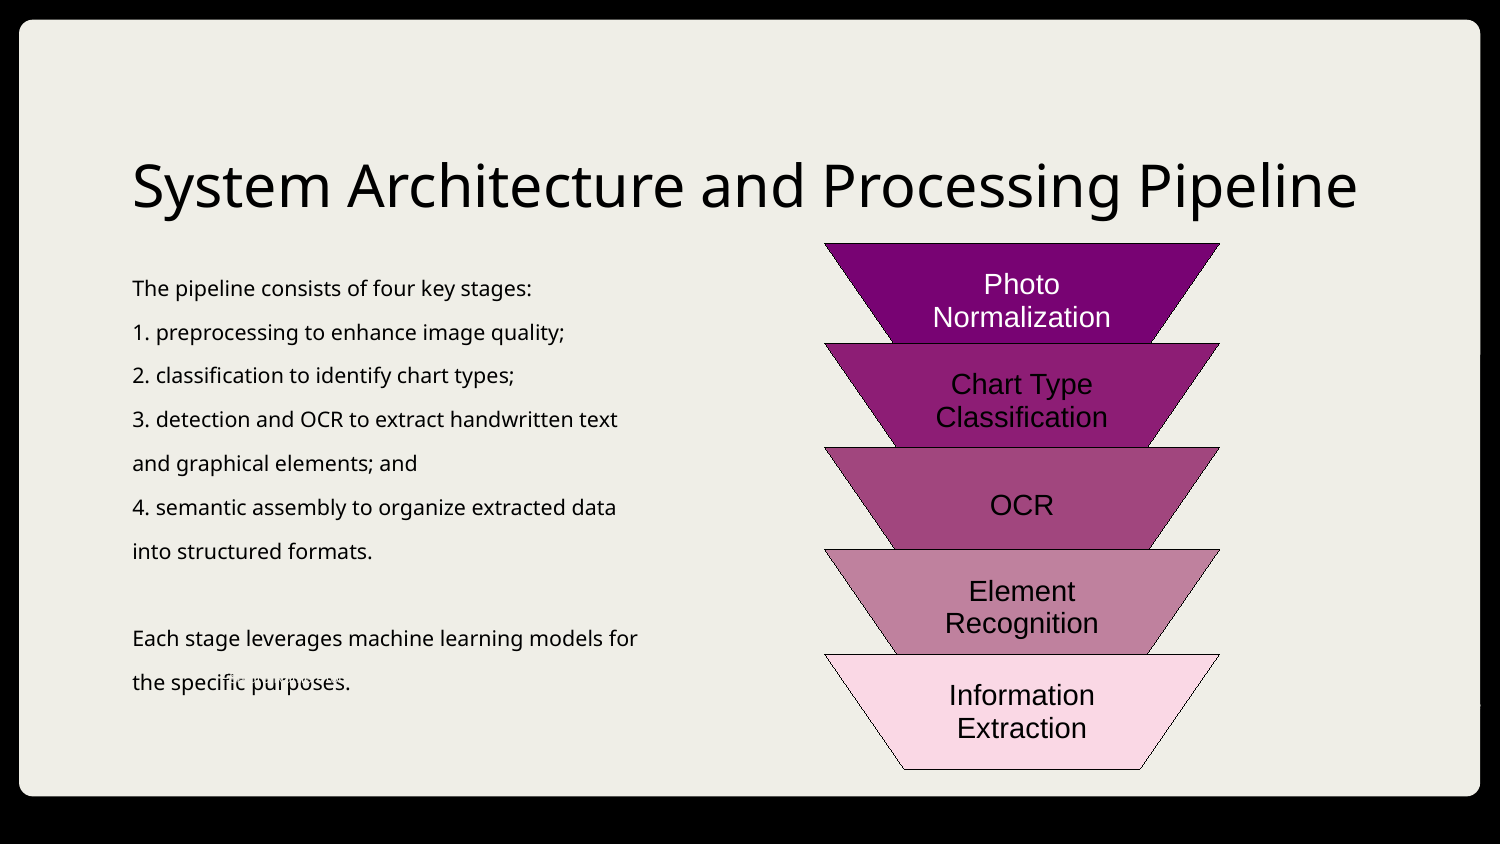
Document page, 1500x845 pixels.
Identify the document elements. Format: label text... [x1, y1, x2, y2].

text_box Feature Name/Product [221, 795, 422, 845]
text_box Your Company Name [1279, 795, 1482, 845]
text_box Information Extraction [824, 654, 1220, 770]
text_box Chart Type Classification [824, 343, 1220, 447]
text_box Element Recognition [824, 549, 1220, 654]
title System Architecture and Processing Pipeline [117, 129, 1383, 244]
text_box Photo Normalization [824, 243, 1220, 343]
text_box OCR [824, 447, 1220, 549]
list The pipeline consists of four key stages: 1. preprocessing to enhance image quality; 2. classification to identify chart types; 3. detection and OCR to extract handwritten text and graphical elements; and 4. semantic assembly to organize extracted data into structured formats. Each stage leverages machine learning models for the specific purposes. [117, 243, 676, 715]
text_box DD/MM/YYYY [18, 795, 221, 845]
